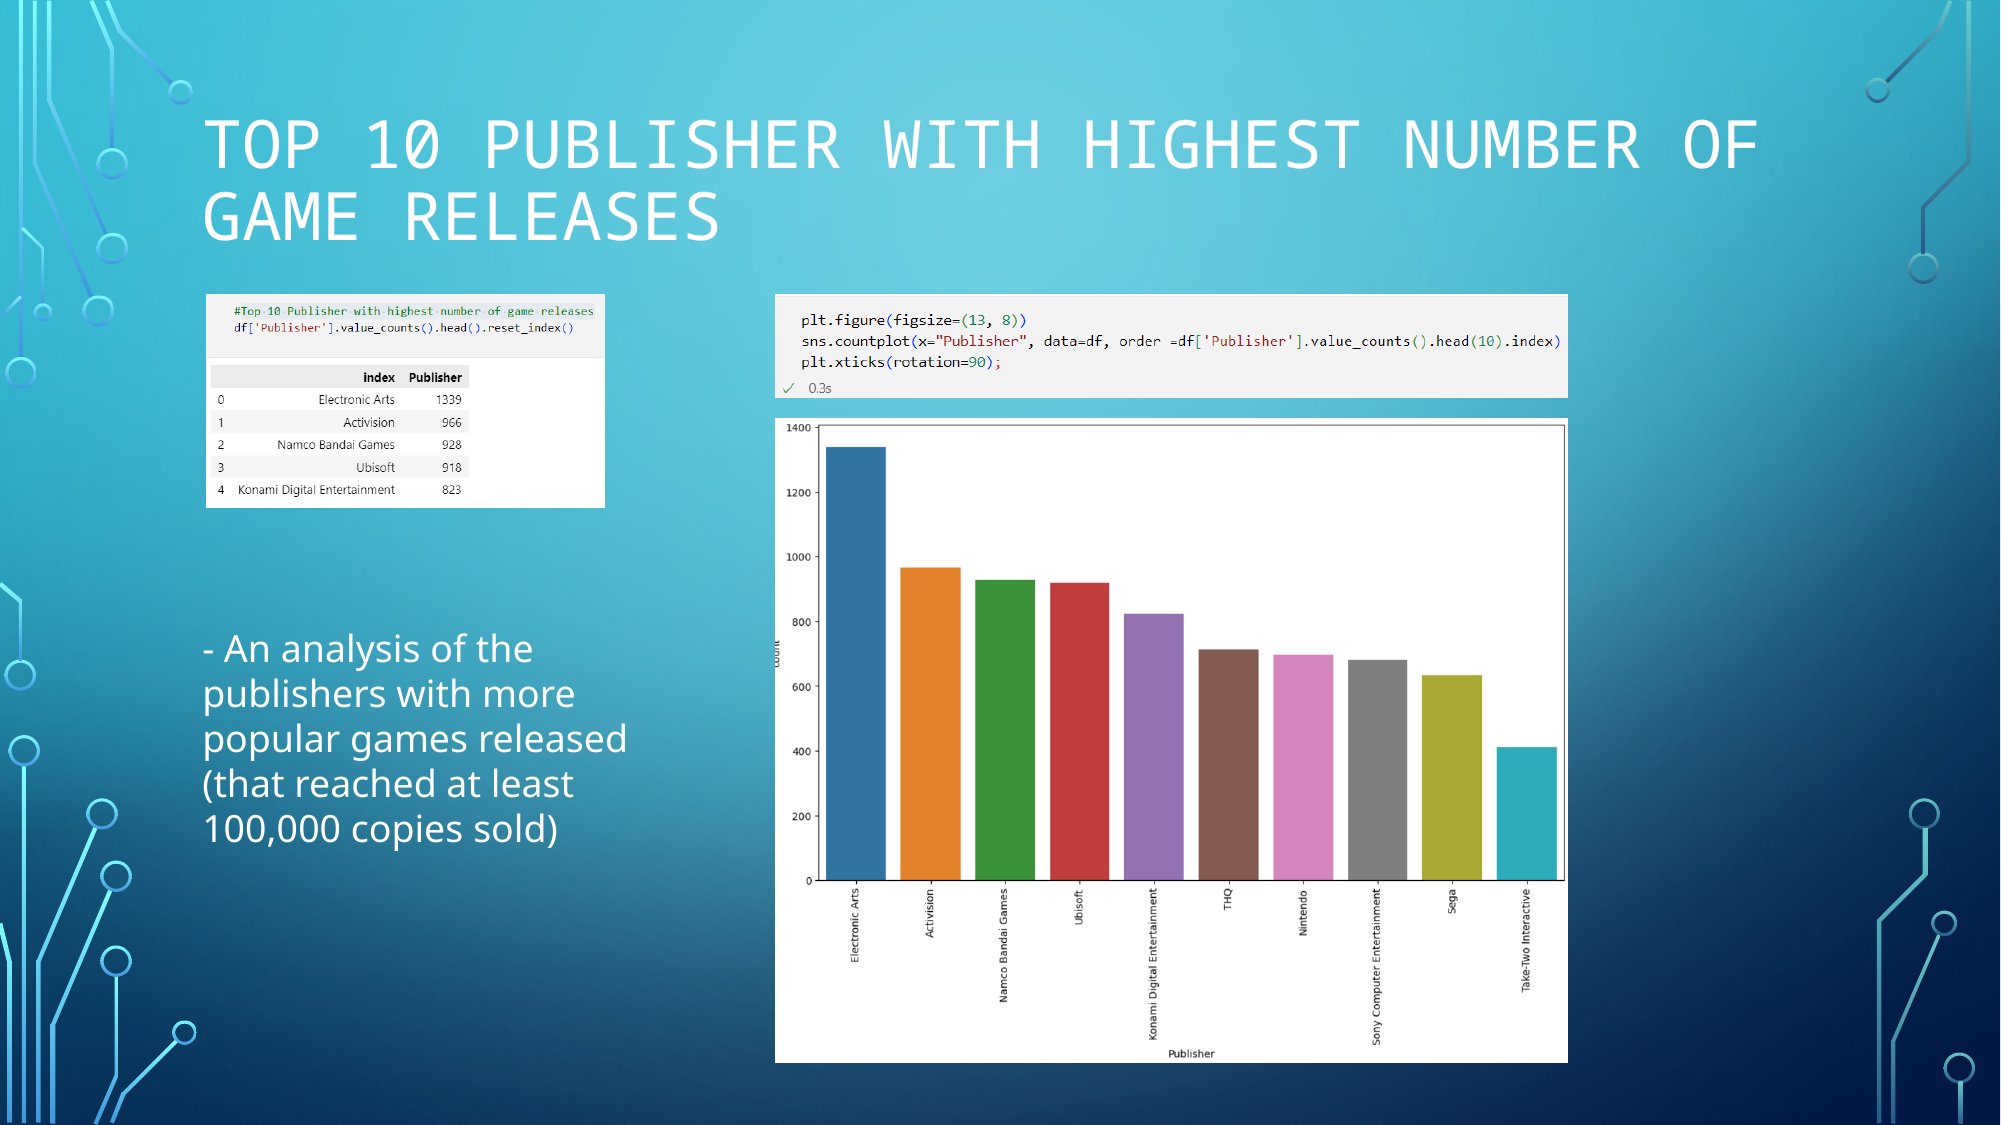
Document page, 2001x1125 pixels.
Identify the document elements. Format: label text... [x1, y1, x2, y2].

picture [206, 294, 605, 508]
text_box - An analysis of the publishers with more popular games released (that reached at least 100,000 copies sold) [187, 617, 704, 815]
picture [775, 294, 1568, 398]
title Top 10 Publisher with highest number of game releases [187, 101, 1813, 344]
picture [775, 418, 1568, 1063]
